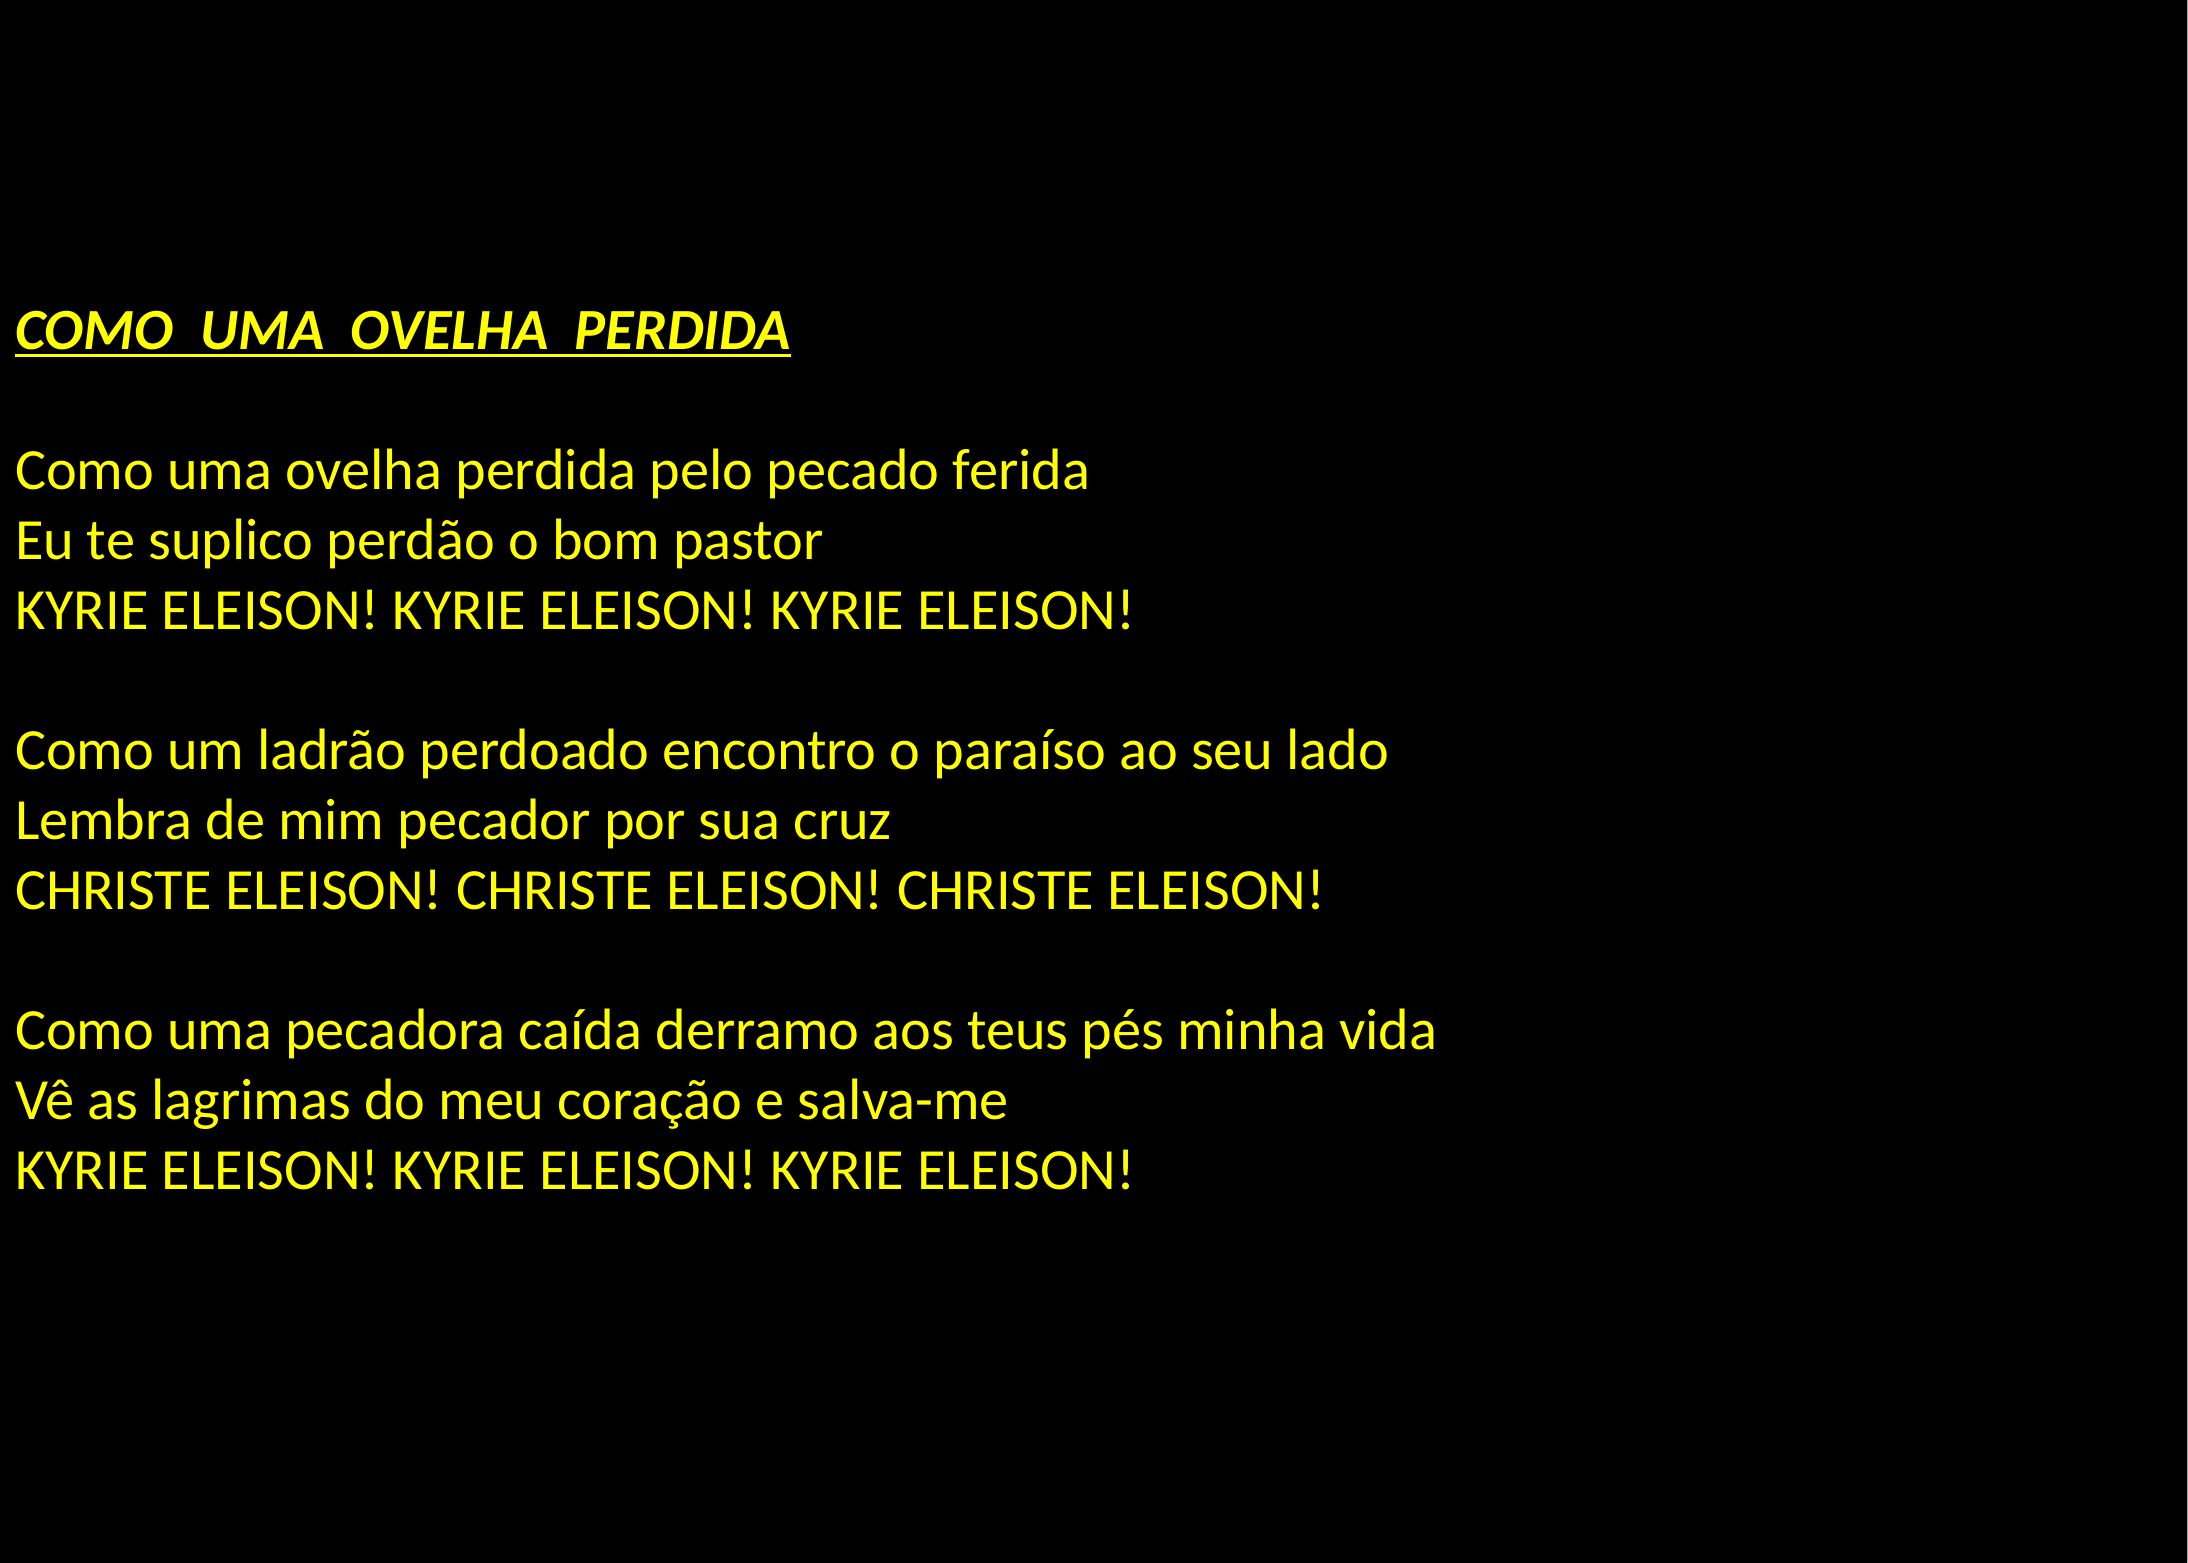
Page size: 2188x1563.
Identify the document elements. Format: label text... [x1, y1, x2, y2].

title COMO UMA OVELHA PERDIDA Como uma ovelha perdida pelo pecado ferida Eu te suplico perdão o bom pastor KYRIE ELEISON! KYRIE ELEISON! KYRIE ELEISON! Como um ladrão perdoado encontro o paraíso ao seu lado Lembra de mim pecador por sua cruz CHRISTE ELEISON! CHRISTE ELEISON! CHRISTE ELEISON! Como uma pecadora caída derramo aos teus pés minha vida Vê as lagrimas do meu coração e salva-me KYRIE ELEISON! KYRIE ELEISON! KYRIE ELEISON! [0, 0, 2188, 1563]
